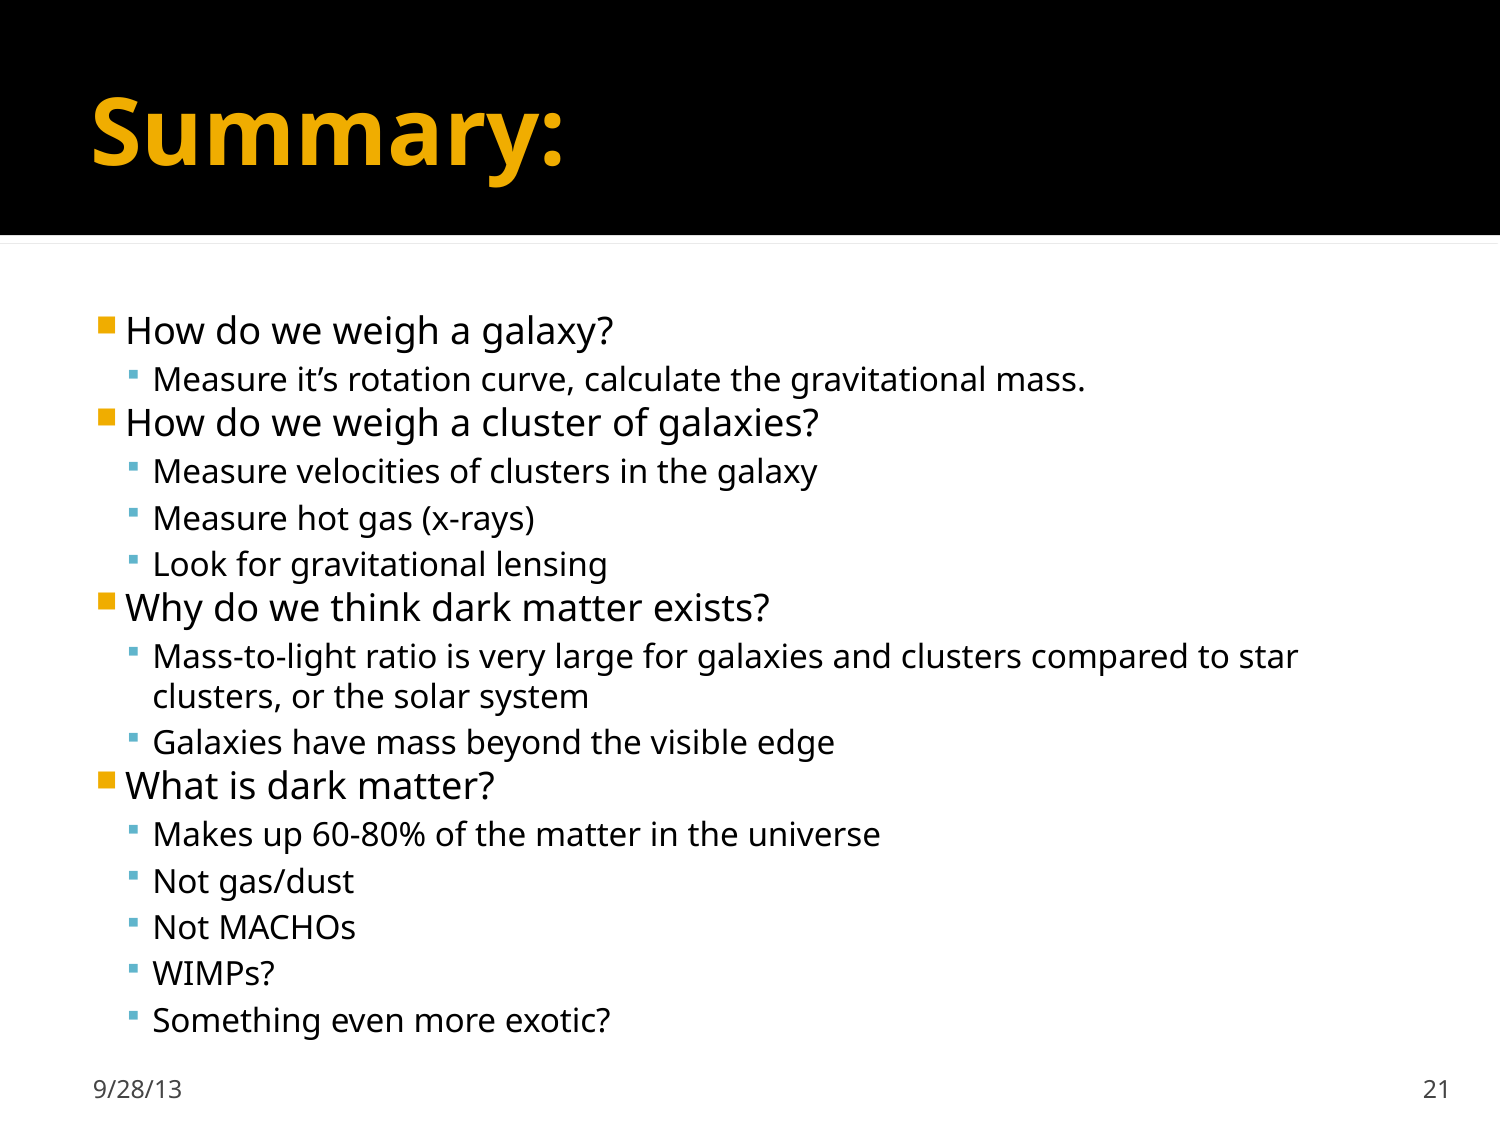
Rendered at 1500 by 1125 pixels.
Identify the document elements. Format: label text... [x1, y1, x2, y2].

title Summary: [75, 25, 1425, 231]
slide_number <number> [1345, 1062, 1467, 1108]
slide_number 9/28/13 [75, 1062, 425, 1108]
list How do we weigh a galaxy? Measure it’s rotation curve, calculate the gravitational mass. How do we weigh a cluster of galaxies? Measure velocities of clusters in the galaxy Measure hot gas (x-rays) Look for gravitational lensing Why do we think dark matter exists? Mass-to-light ratio is very large for galaxies and clusters compared to star clusters, or the solar system Galaxies have mass beyond the visible edge What is dark matter? Makes up 60-80% of the matter in the universe Not gas/dust Not MACHOs WIMPs? Something even more exotic? [75, 291, 1425, 1050]
